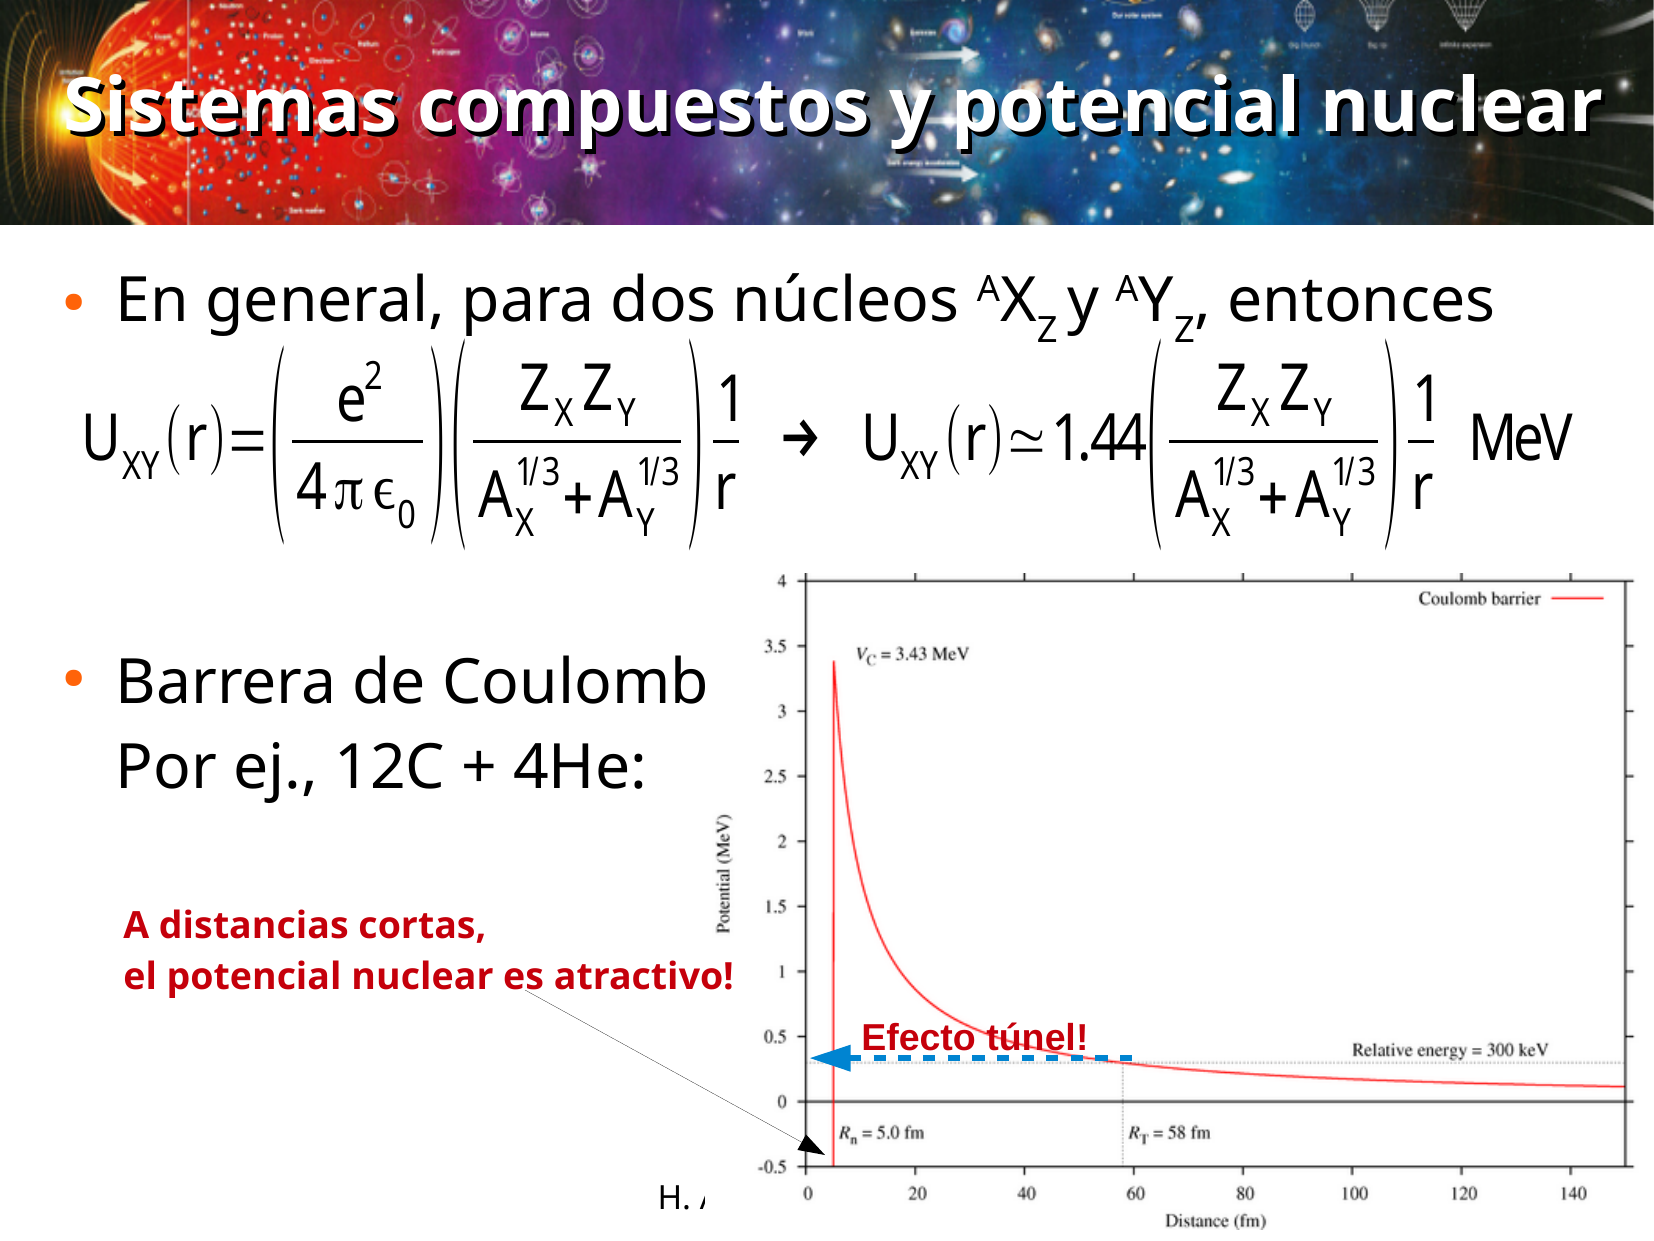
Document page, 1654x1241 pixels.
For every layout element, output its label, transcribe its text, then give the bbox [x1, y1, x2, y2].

picture [0, 0, 1654, 225]
title Sistemas compuestos y potencial nuclear [45, 15, 1606, 191]
picture [707, 973, 716, 985]
list En general, para dos núcleos AXZ y AYZ, entonces Barrera de Coulomb. Por ej., 12C + 4He: [45, 255, 1606, 1156]
picture [705, 573, 1643, 1231]
text_box A distancias cortas, el potencial nuclear es atractivo! [108, 891, 655, 998]
chart [75, 336, 1580, 556]
